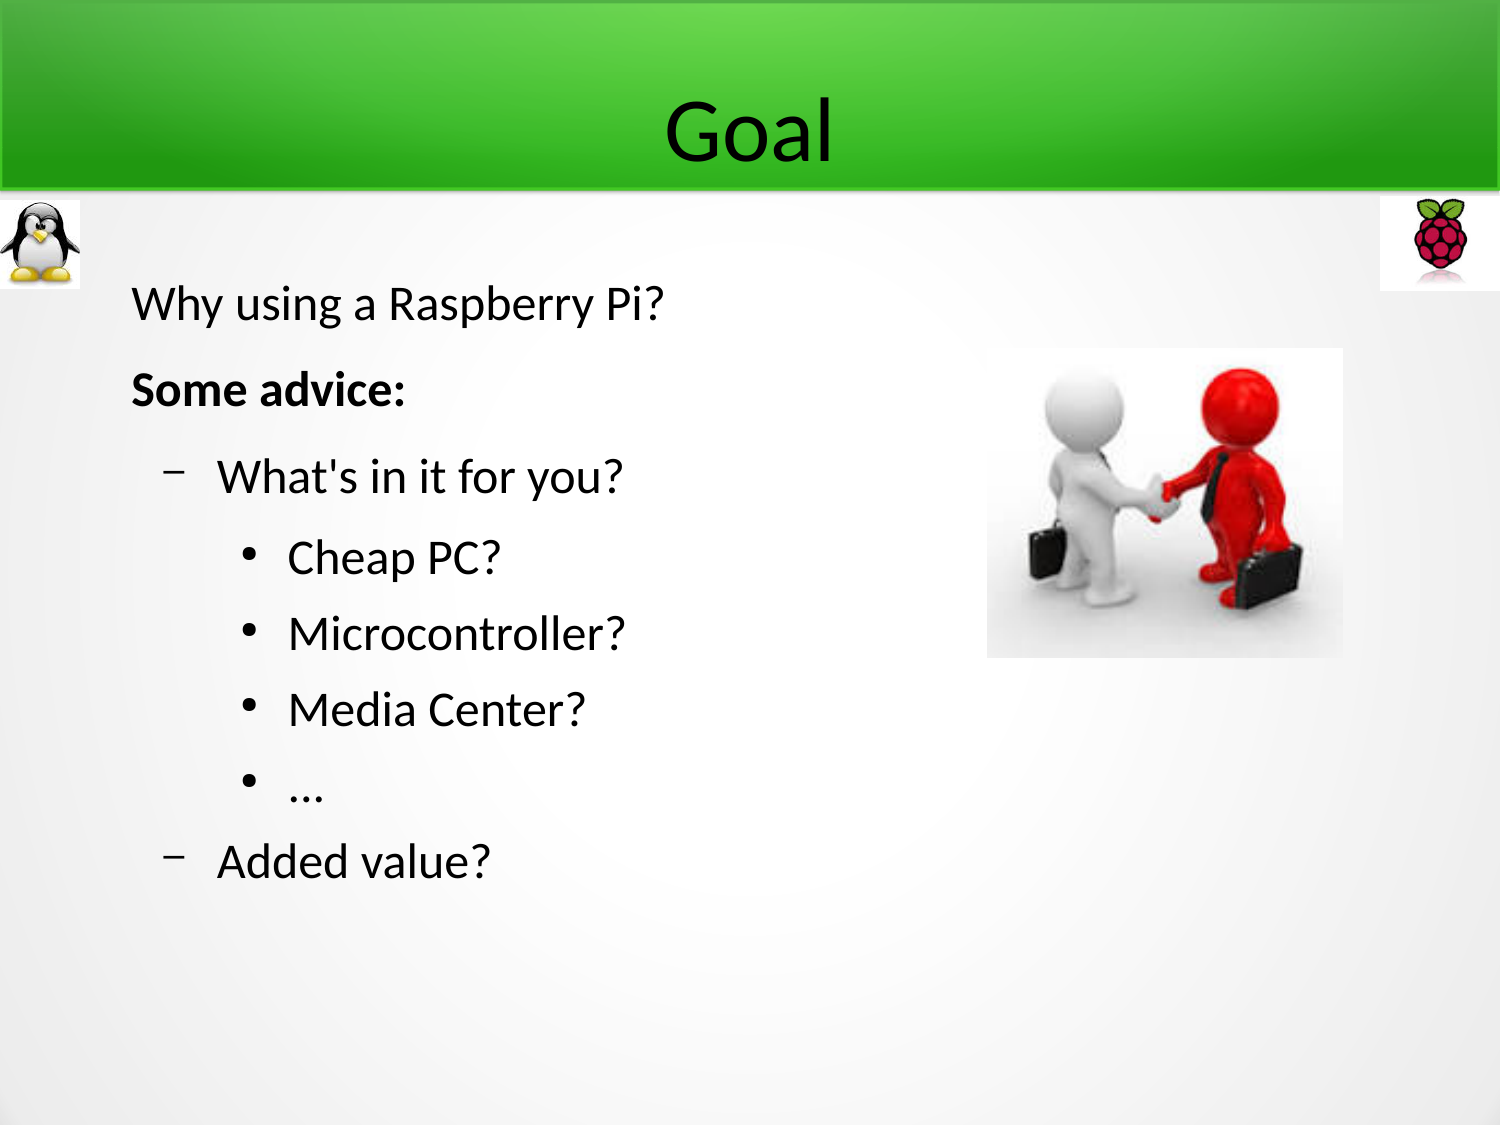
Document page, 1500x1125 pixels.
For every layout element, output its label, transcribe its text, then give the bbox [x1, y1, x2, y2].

picture [1380, 196, 1500, 291]
picture [987, 348, 1343, 658]
title Goal [75, 45, 1425, 233]
picture [0, 200, 80, 289]
list Why using a Raspberry Pi? Some advice: What's in it for you? Cheap PC? Microcontroller? Media Center? ... Added value? [60, 262, 1411, 1006]
